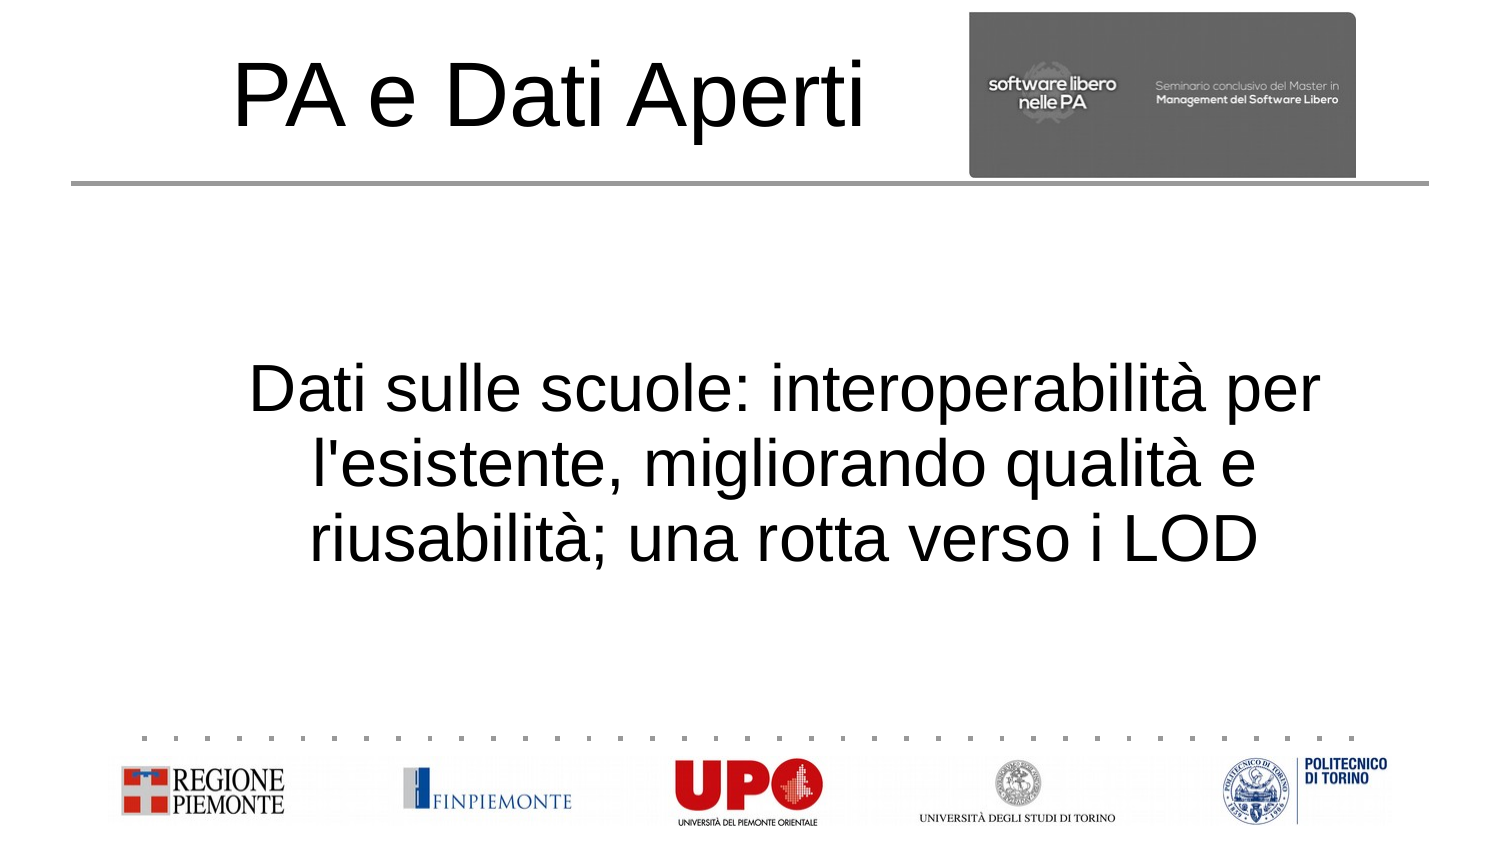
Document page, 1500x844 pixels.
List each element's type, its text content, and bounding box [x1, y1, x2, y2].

title PA e Dati Aperti [124, 11, 968, 178]
picture [108, 756, 1392, 826]
picture [968, 11, 1356, 178]
list Dati sulle scuole: interoperabilità per l'esistente, migliorando qualità e riusabilità; una rotta verso i LOD [118, 188, 1382, 739]
